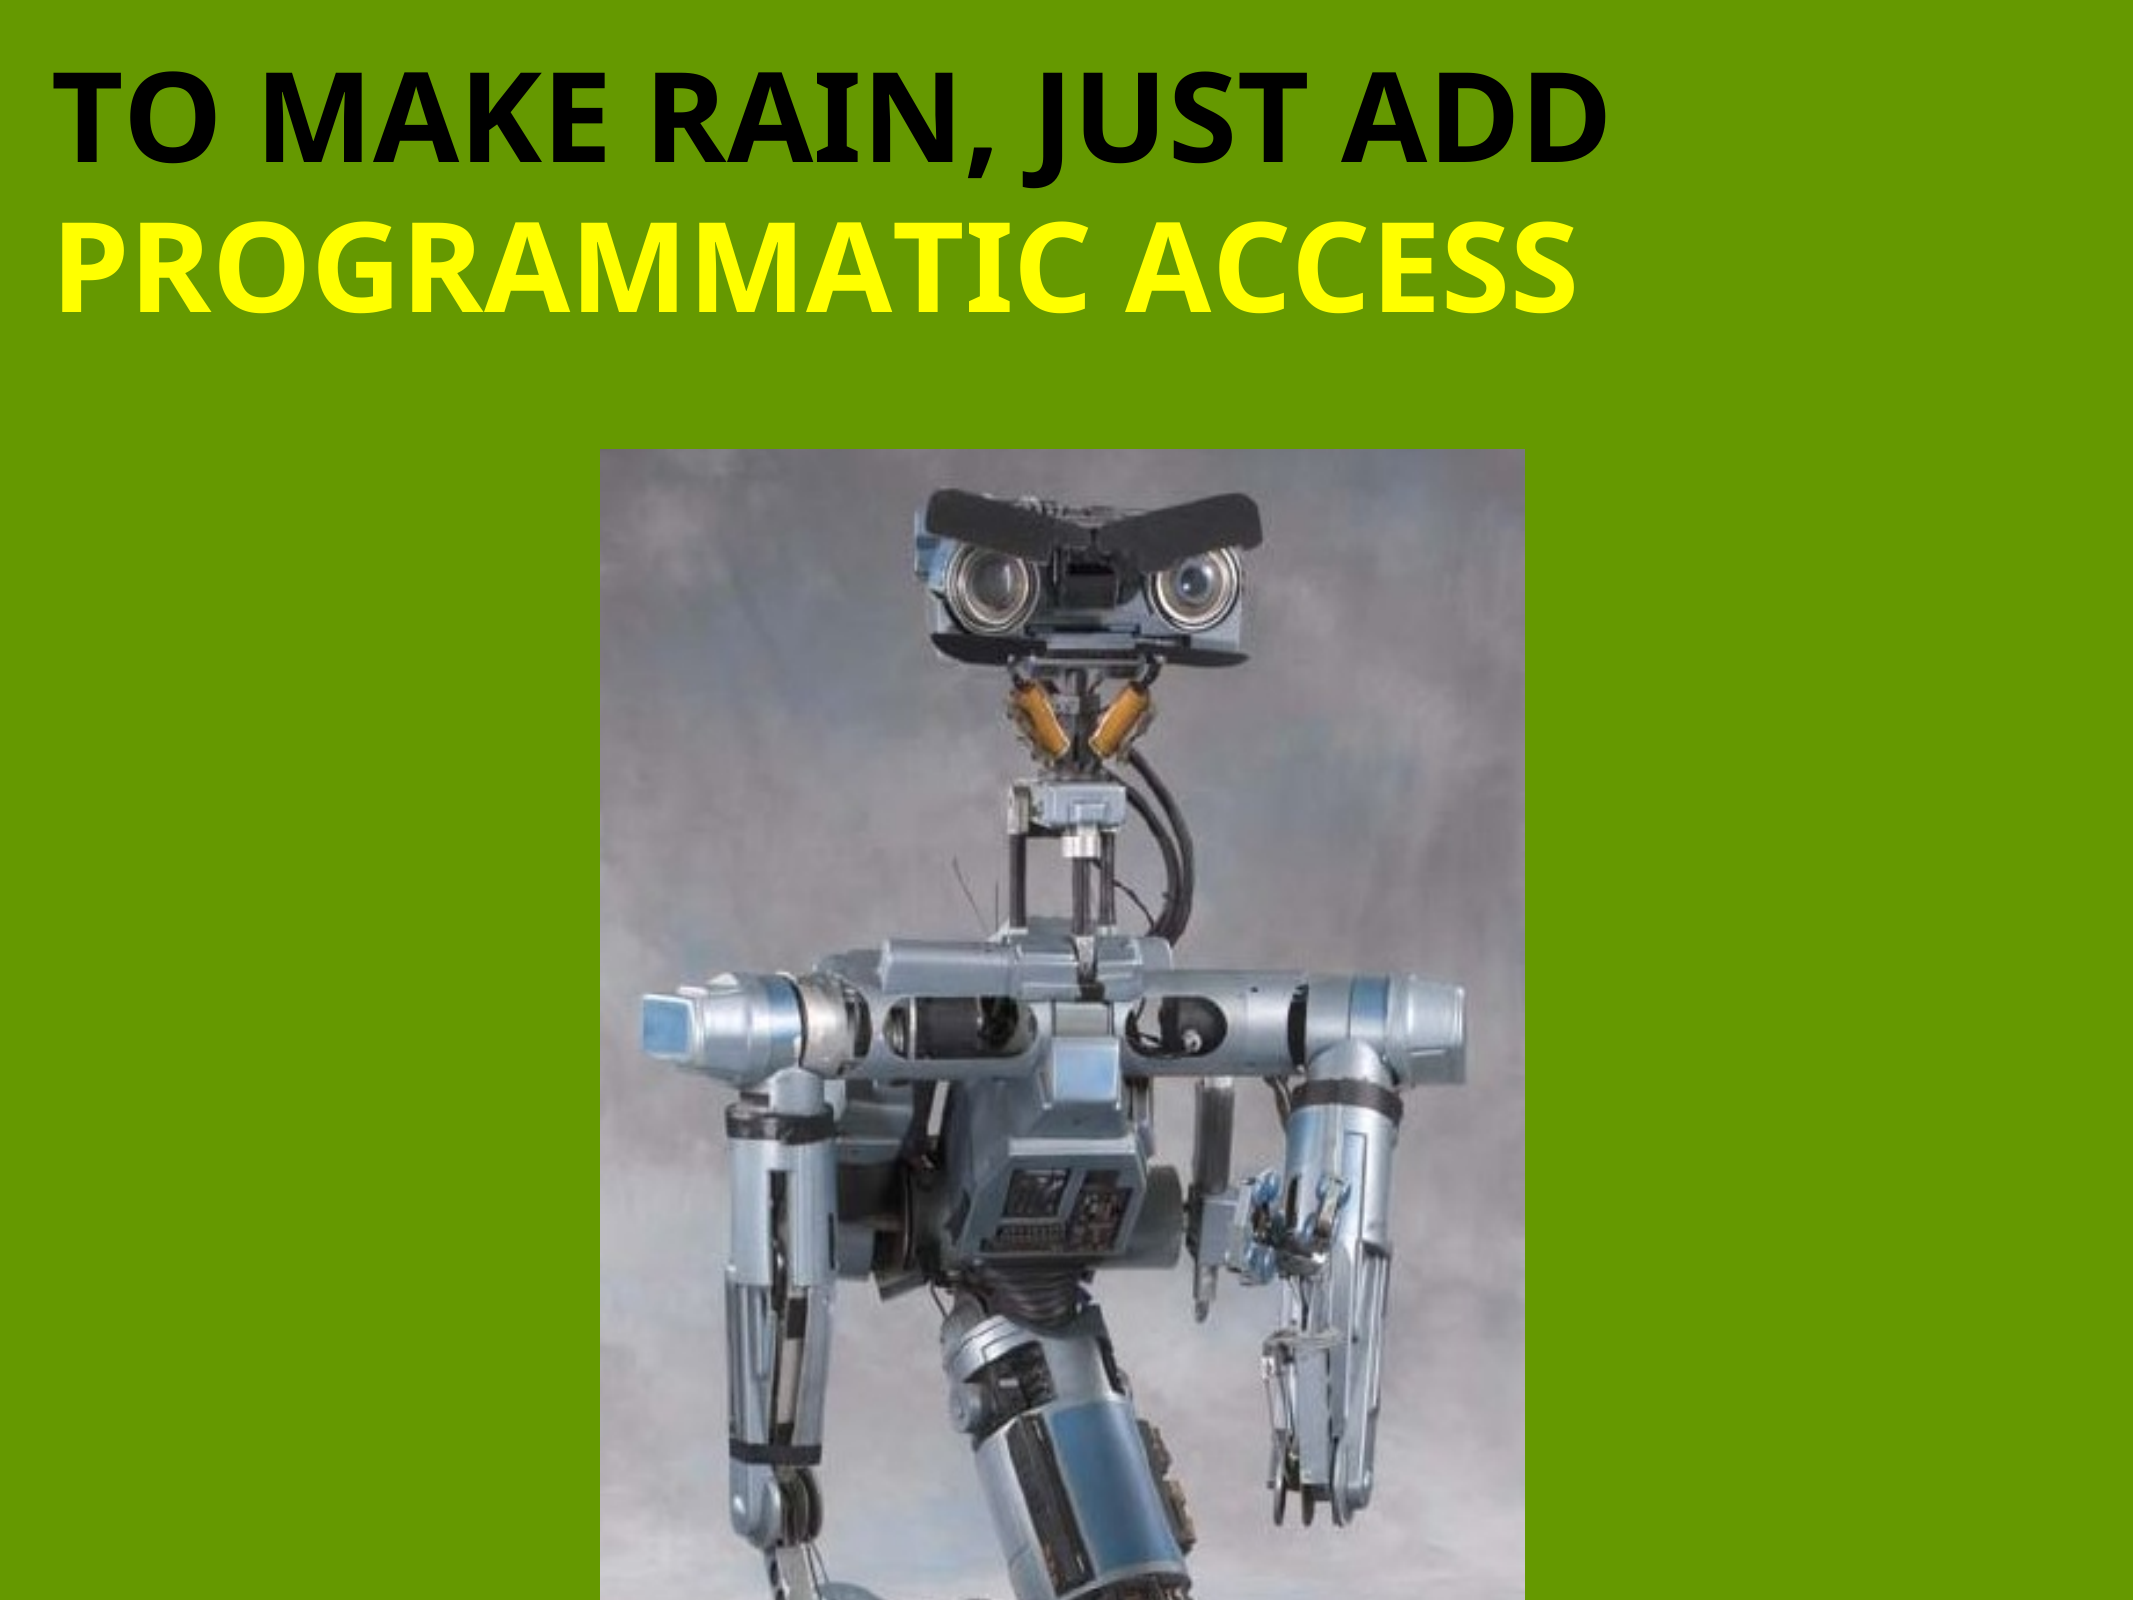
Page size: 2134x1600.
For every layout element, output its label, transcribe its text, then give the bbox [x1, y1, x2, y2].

picture [600, 449, 1525, 1600]
text_box TO MAKE RAIN, JUST ADD PROGRAMMATIC ACCESS [41, 37, 2063, 413]
